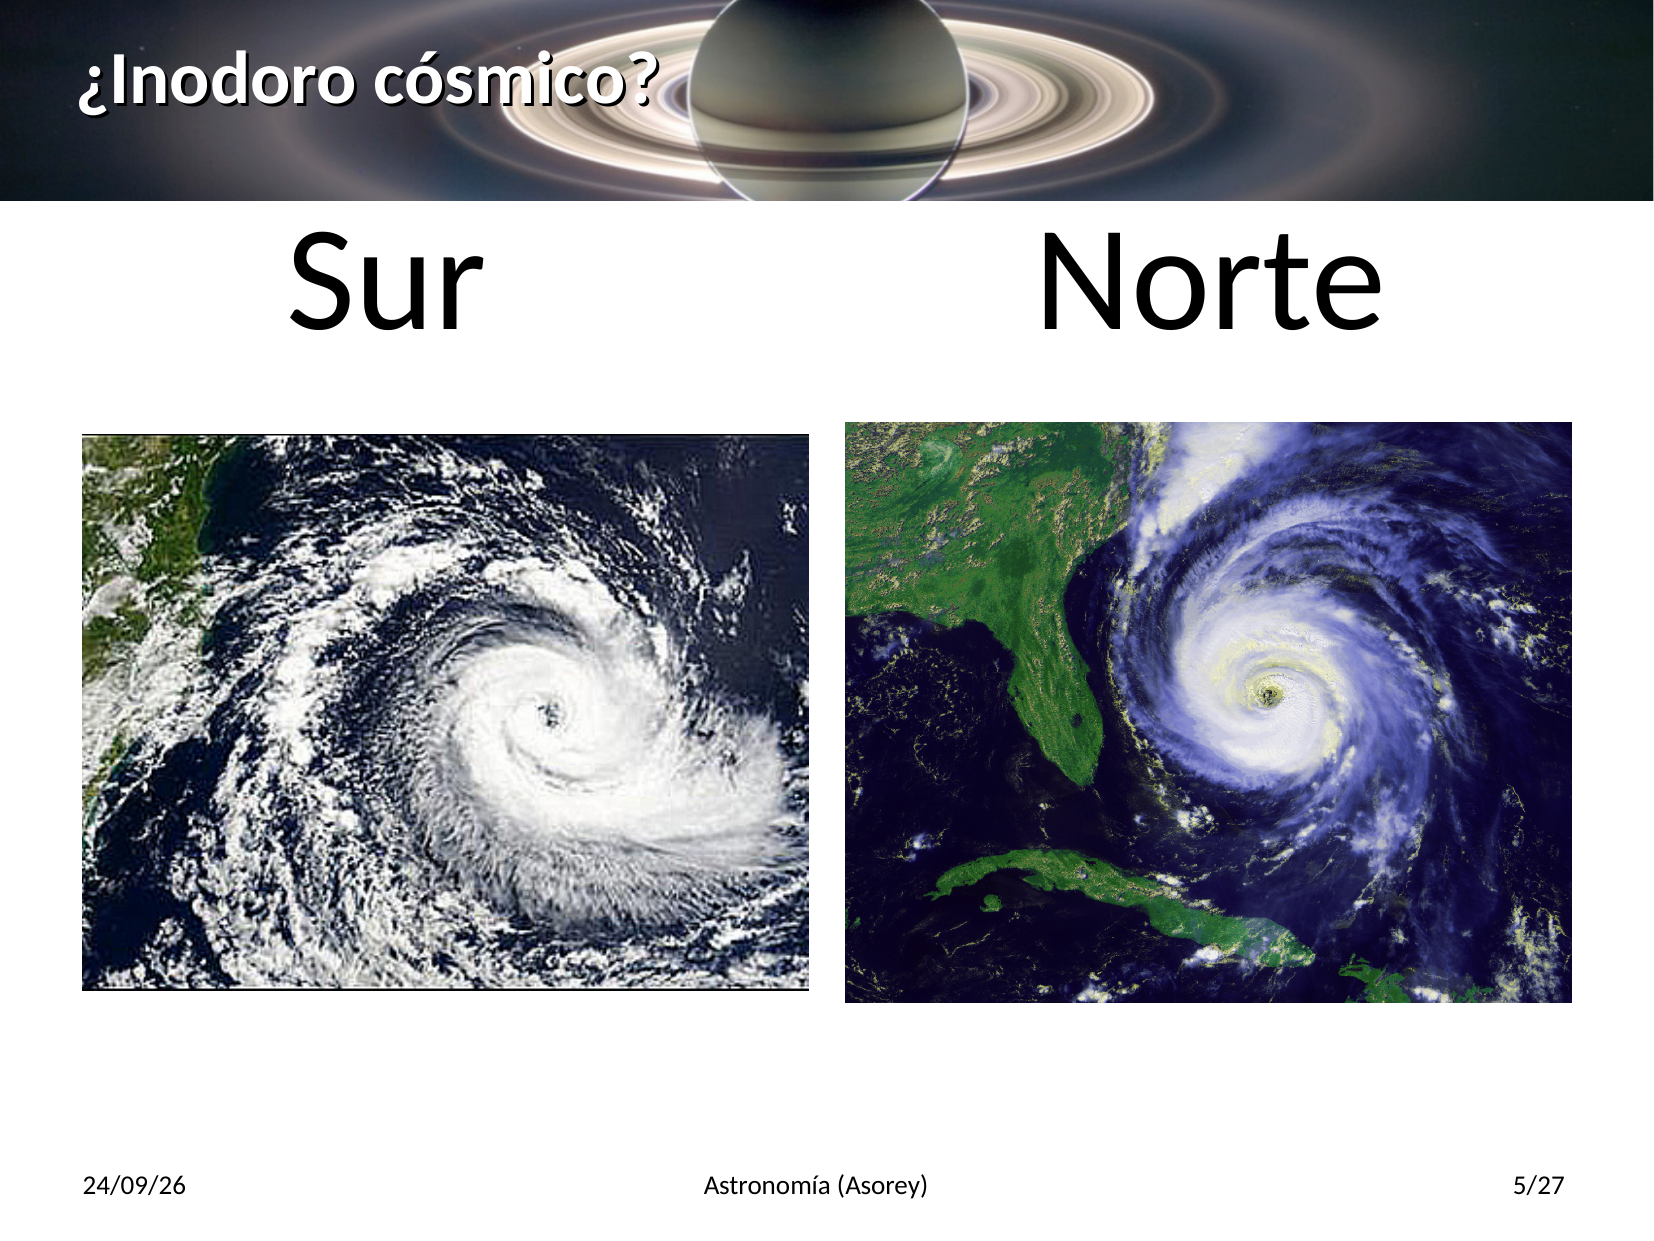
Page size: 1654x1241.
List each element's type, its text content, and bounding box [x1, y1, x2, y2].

text_box Sur [272, 210, 502, 408]
text_box Norte [1020, 210, 1446, 408]
picture [845, 422, 1572, 1003]
picture [0, 0, 1654, 201]
title ¿Inodoro cósmico? [75, 19, 1564, 151]
picture [82, 434, 809, 991]
